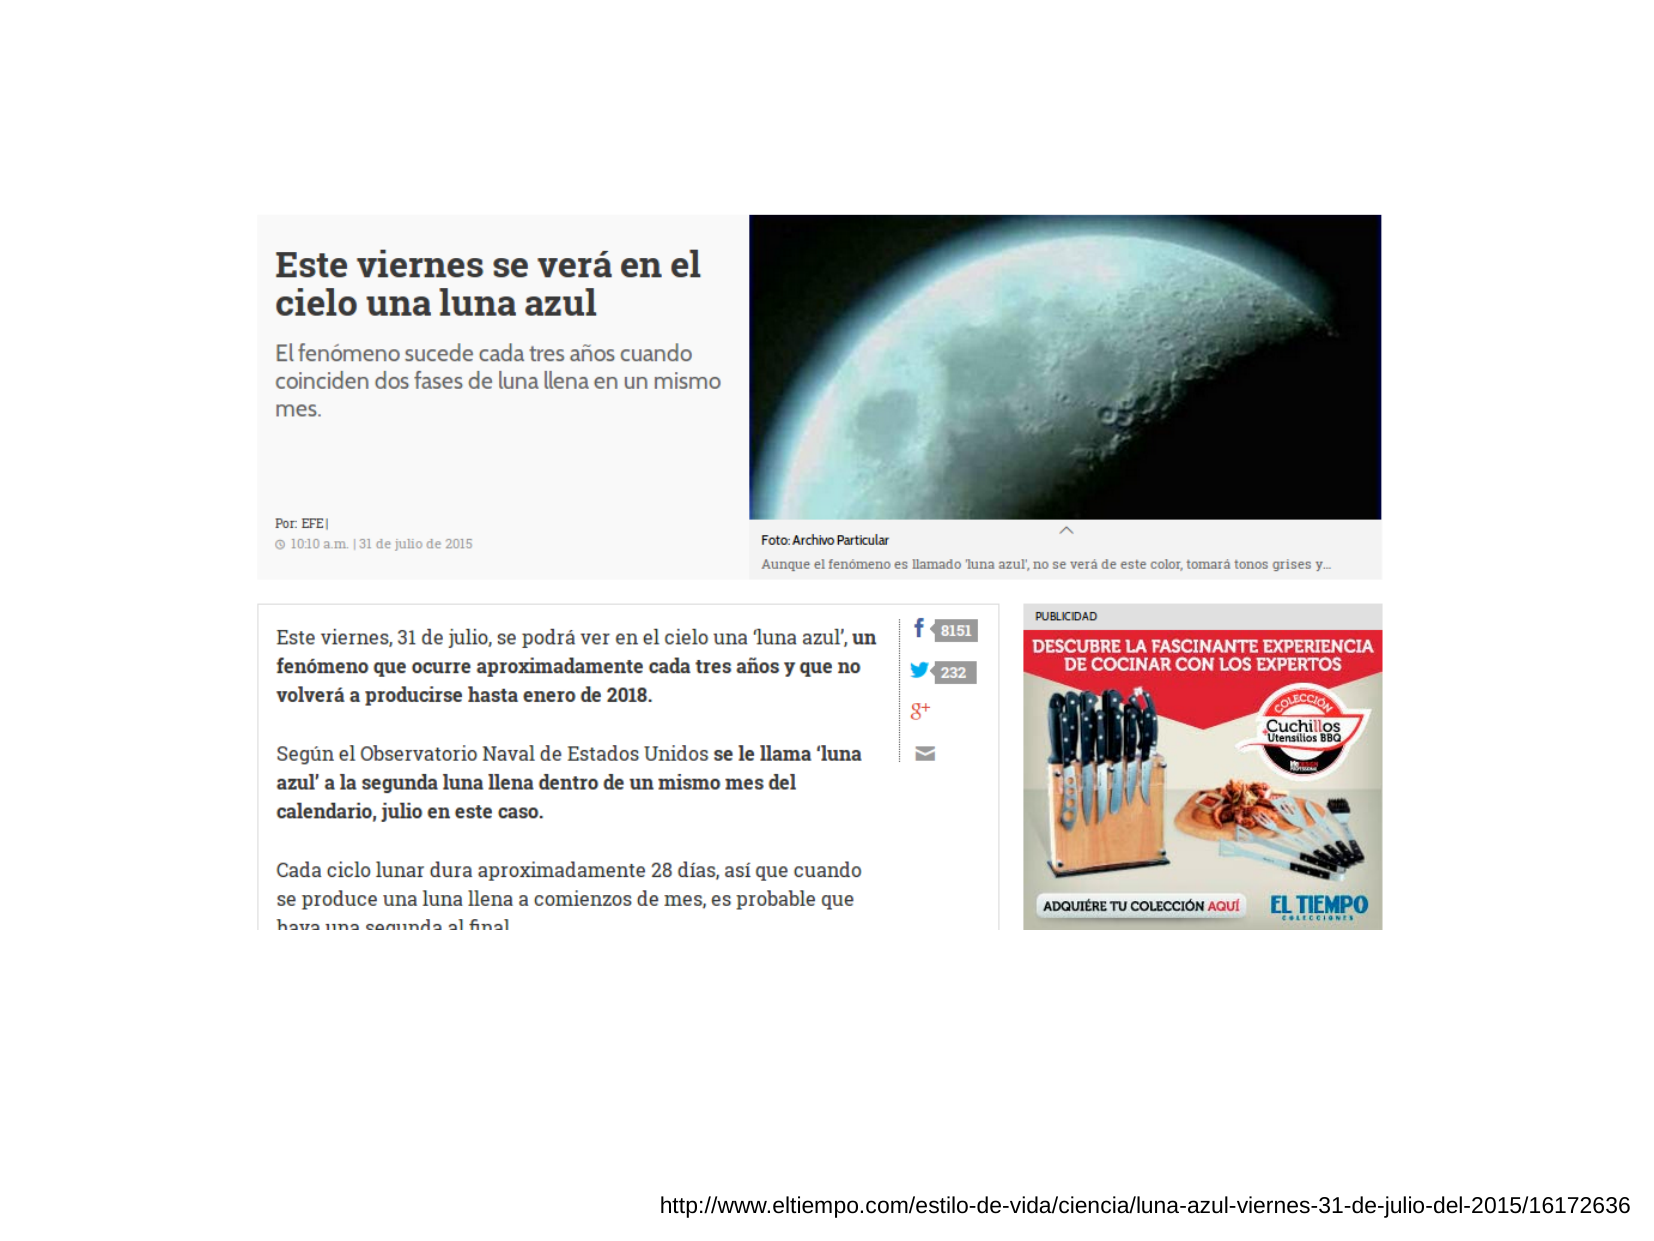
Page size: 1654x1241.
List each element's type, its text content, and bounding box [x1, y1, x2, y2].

picture [255, 209, 1391, 930]
text_box http://www.eltiempo.com/estilo-de-vida/ciencia/luna-azul-viernes-31-de-julio-del-2015/16172636 [645, 1185, 1654, 1241]
